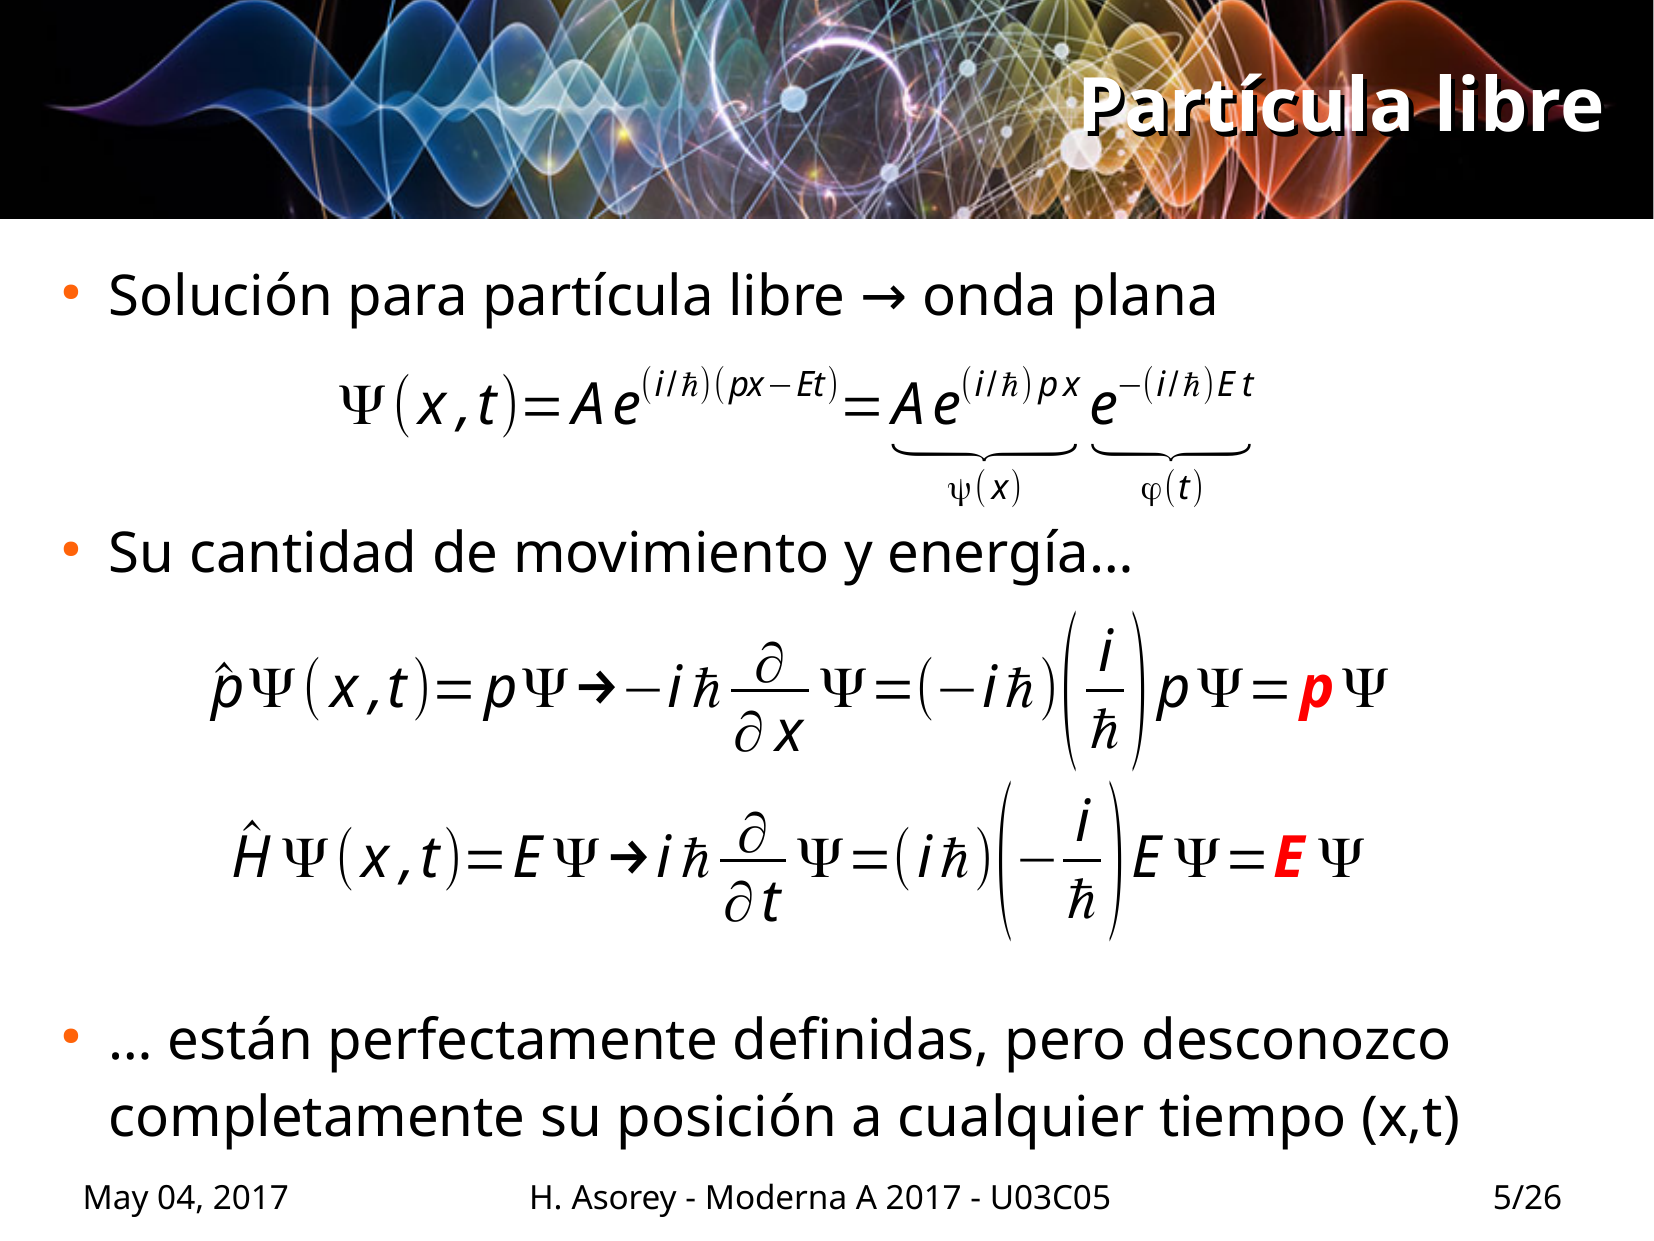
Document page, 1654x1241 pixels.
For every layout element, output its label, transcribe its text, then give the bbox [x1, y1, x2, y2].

picture [0, 0, 1654, 219]
title Partícula libre [45, 15, 1606, 191]
chart [200, 607, 1397, 946]
chart [330, 361, 1262, 511]
list Solución para partícula libre → onda plana Su cantidad de movimiento y energía… … están perfectamente definidas, pero desconozco completamente su posición a cualquier tiempo (x,t) [45, 255, 1606, 1156]
